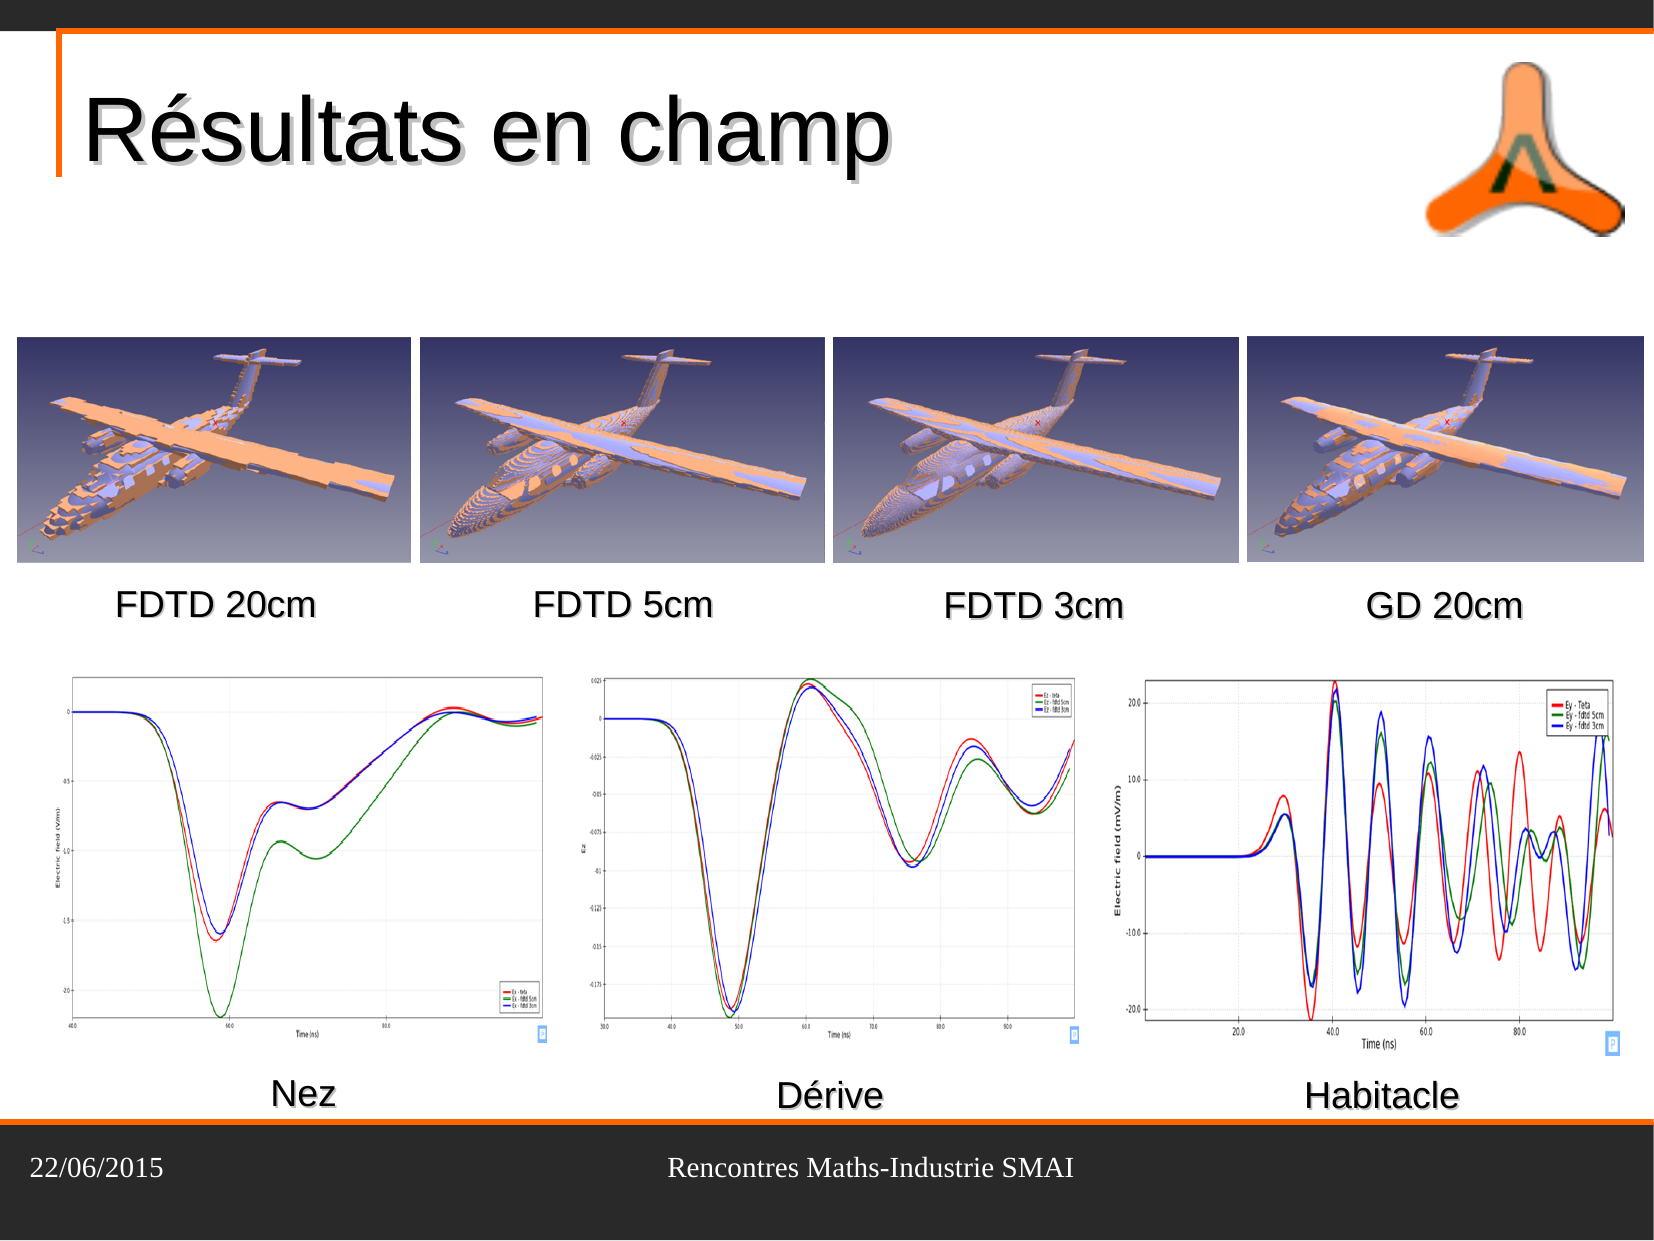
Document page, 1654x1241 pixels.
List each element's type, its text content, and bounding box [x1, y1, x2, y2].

text_box FDTD 3cm [839, 577, 1229, 635]
text_box Nez [69, 1065, 538, 1123]
picture [420, 337, 825, 563]
picture [574, 665, 1079, 1044]
picture [17, 337, 411, 563]
picture [1098, 660, 1620, 1056]
picture [1424, 62, 1625, 237]
picture [1247, 336, 1644, 562]
picture [833, 337, 1239, 563]
title Résultats en champ [82, 49, 1571, 210]
text_box FDTD 20cm [21, 575, 411, 633]
text_box FDTD 5cm [428, 575, 818, 633]
text_box Dérive [596, 1067, 1064, 1124]
text_box Habitacle [1148, 1067, 1616, 1124]
text_box GD 20cm [1249, 577, 1640, 635]
picture [42, 664, 547, 1043]
